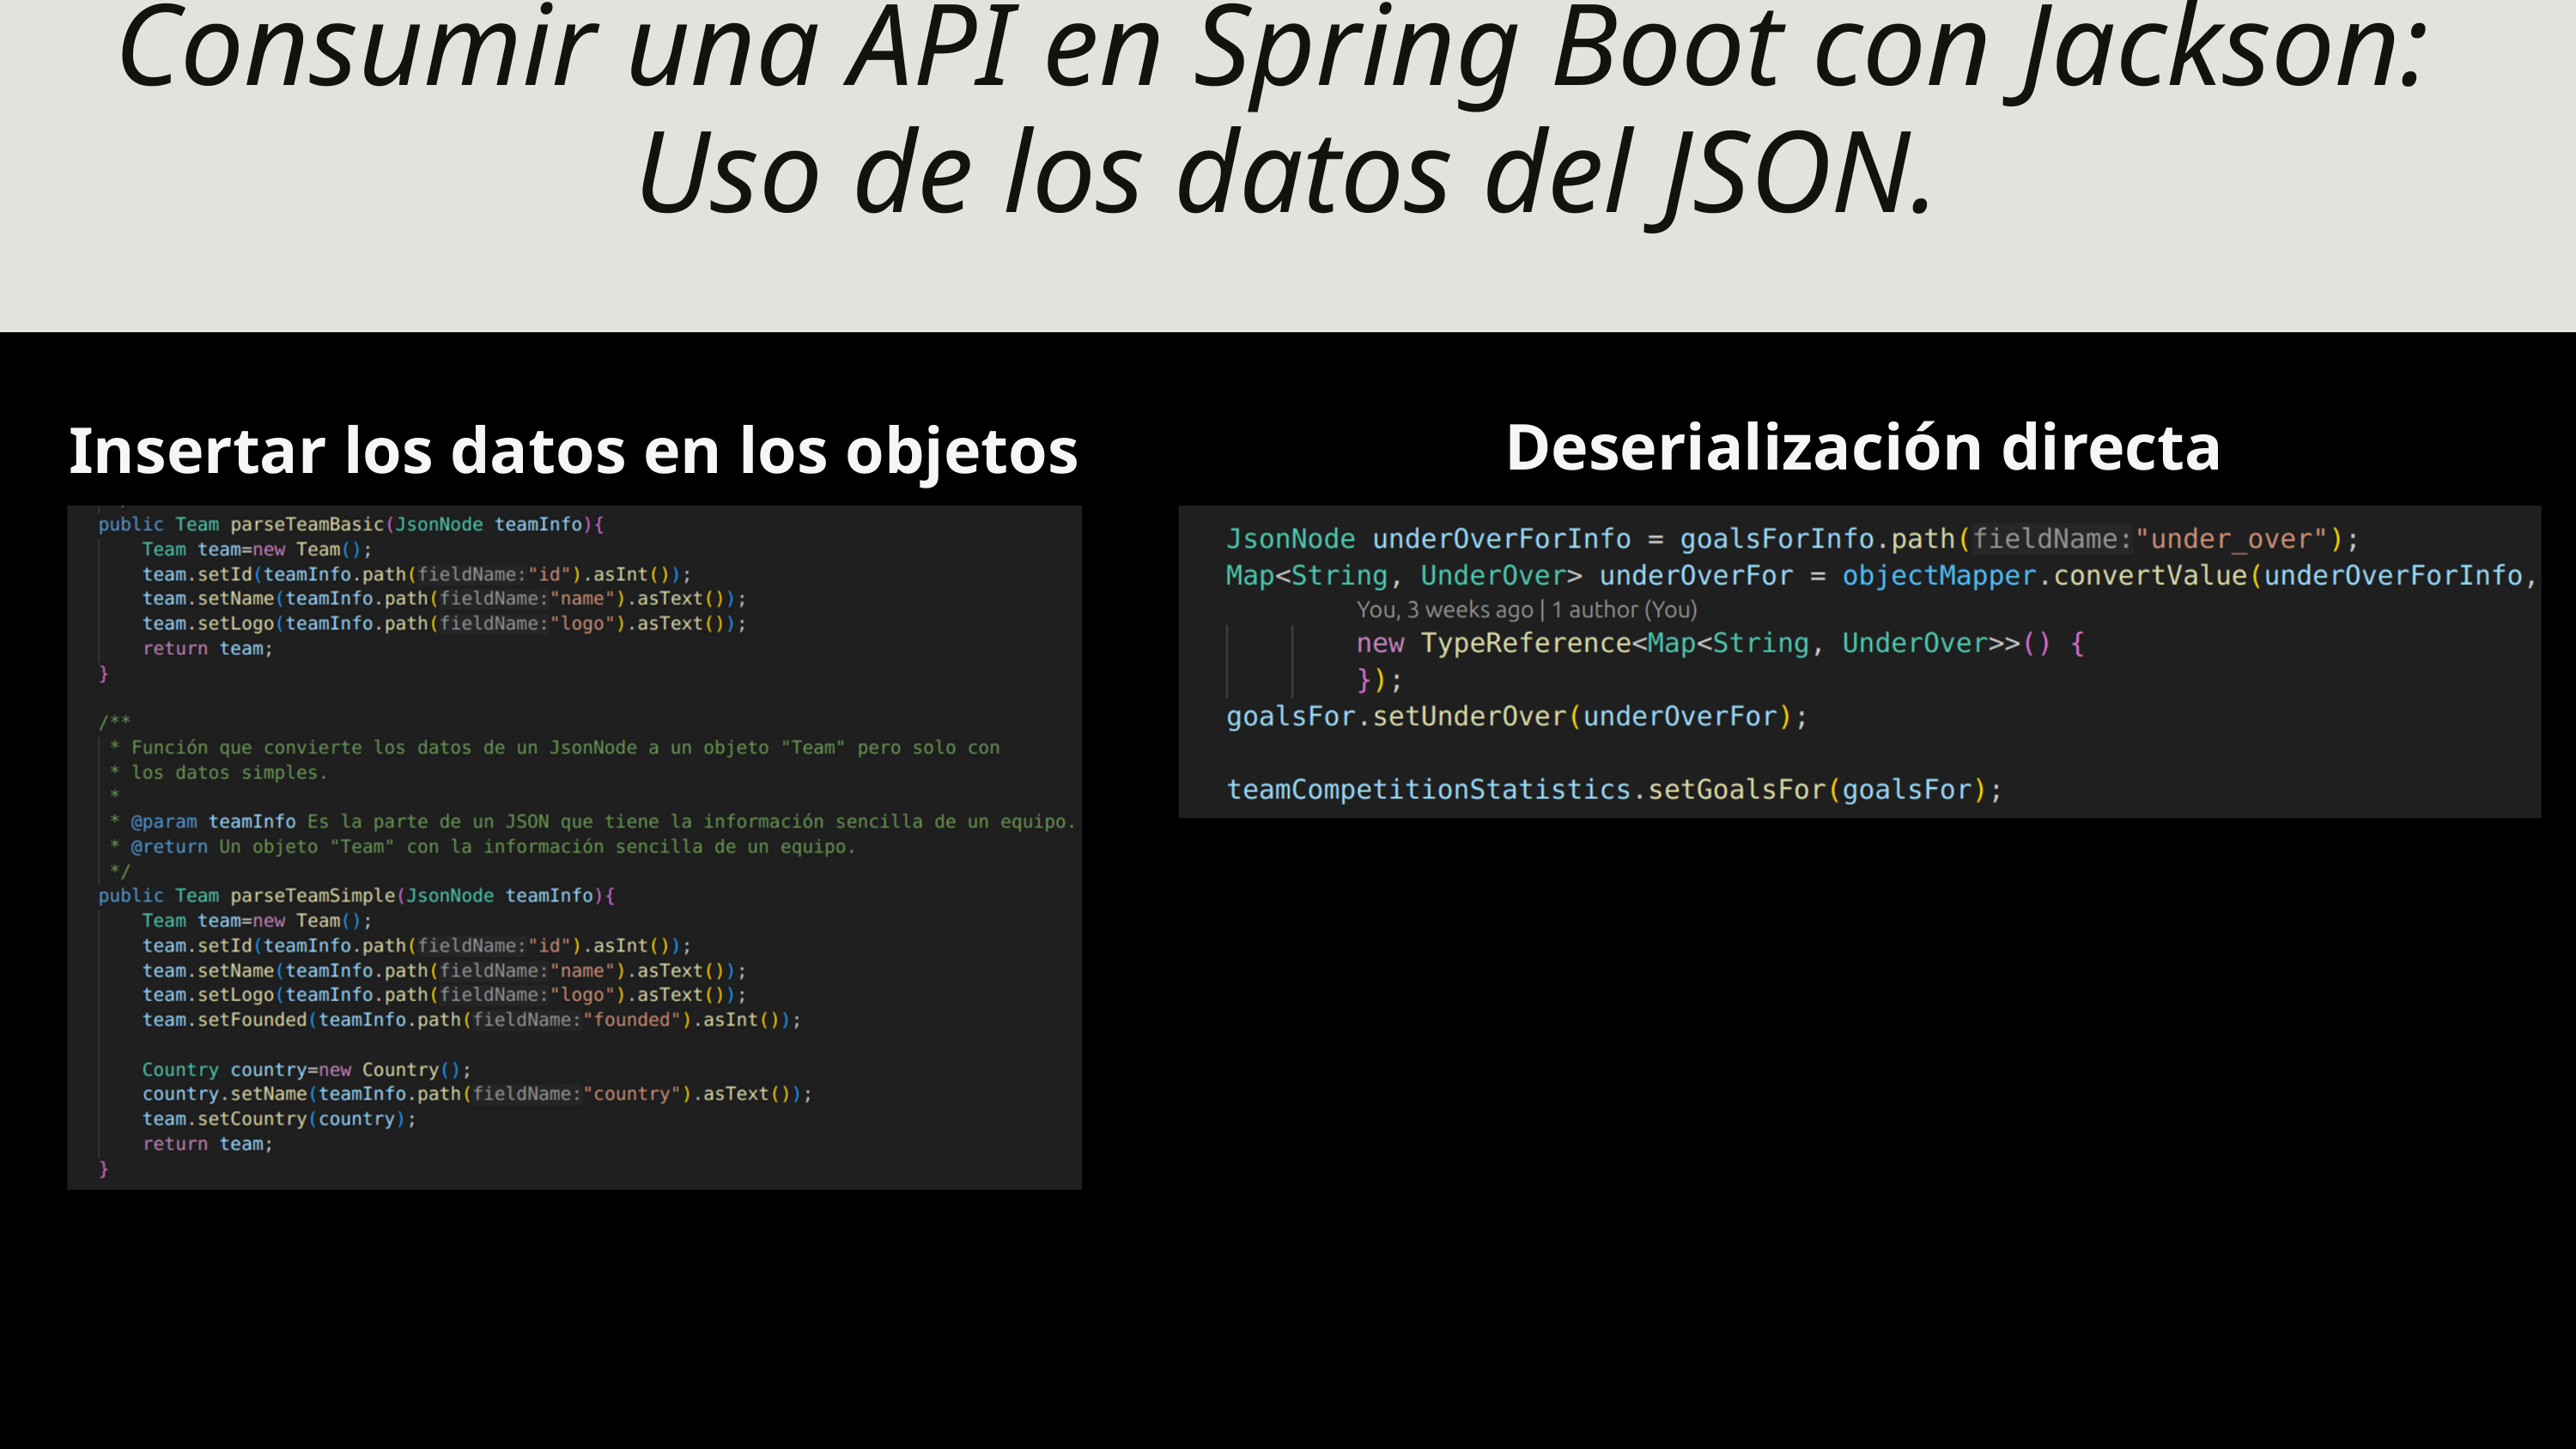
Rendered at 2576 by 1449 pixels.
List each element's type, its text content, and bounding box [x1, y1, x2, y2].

text_box Consumir una API en Spring Boot con Jackson: Uso de los datos del JSON. [34, 0, 2542, 235]
text_box Deserialización directa [1473, 406, 2255, 483]
text_box Insertar los datos en los objetos [58, 409, 1091, 487]
text_box [0, 332, 2576, 1449]
